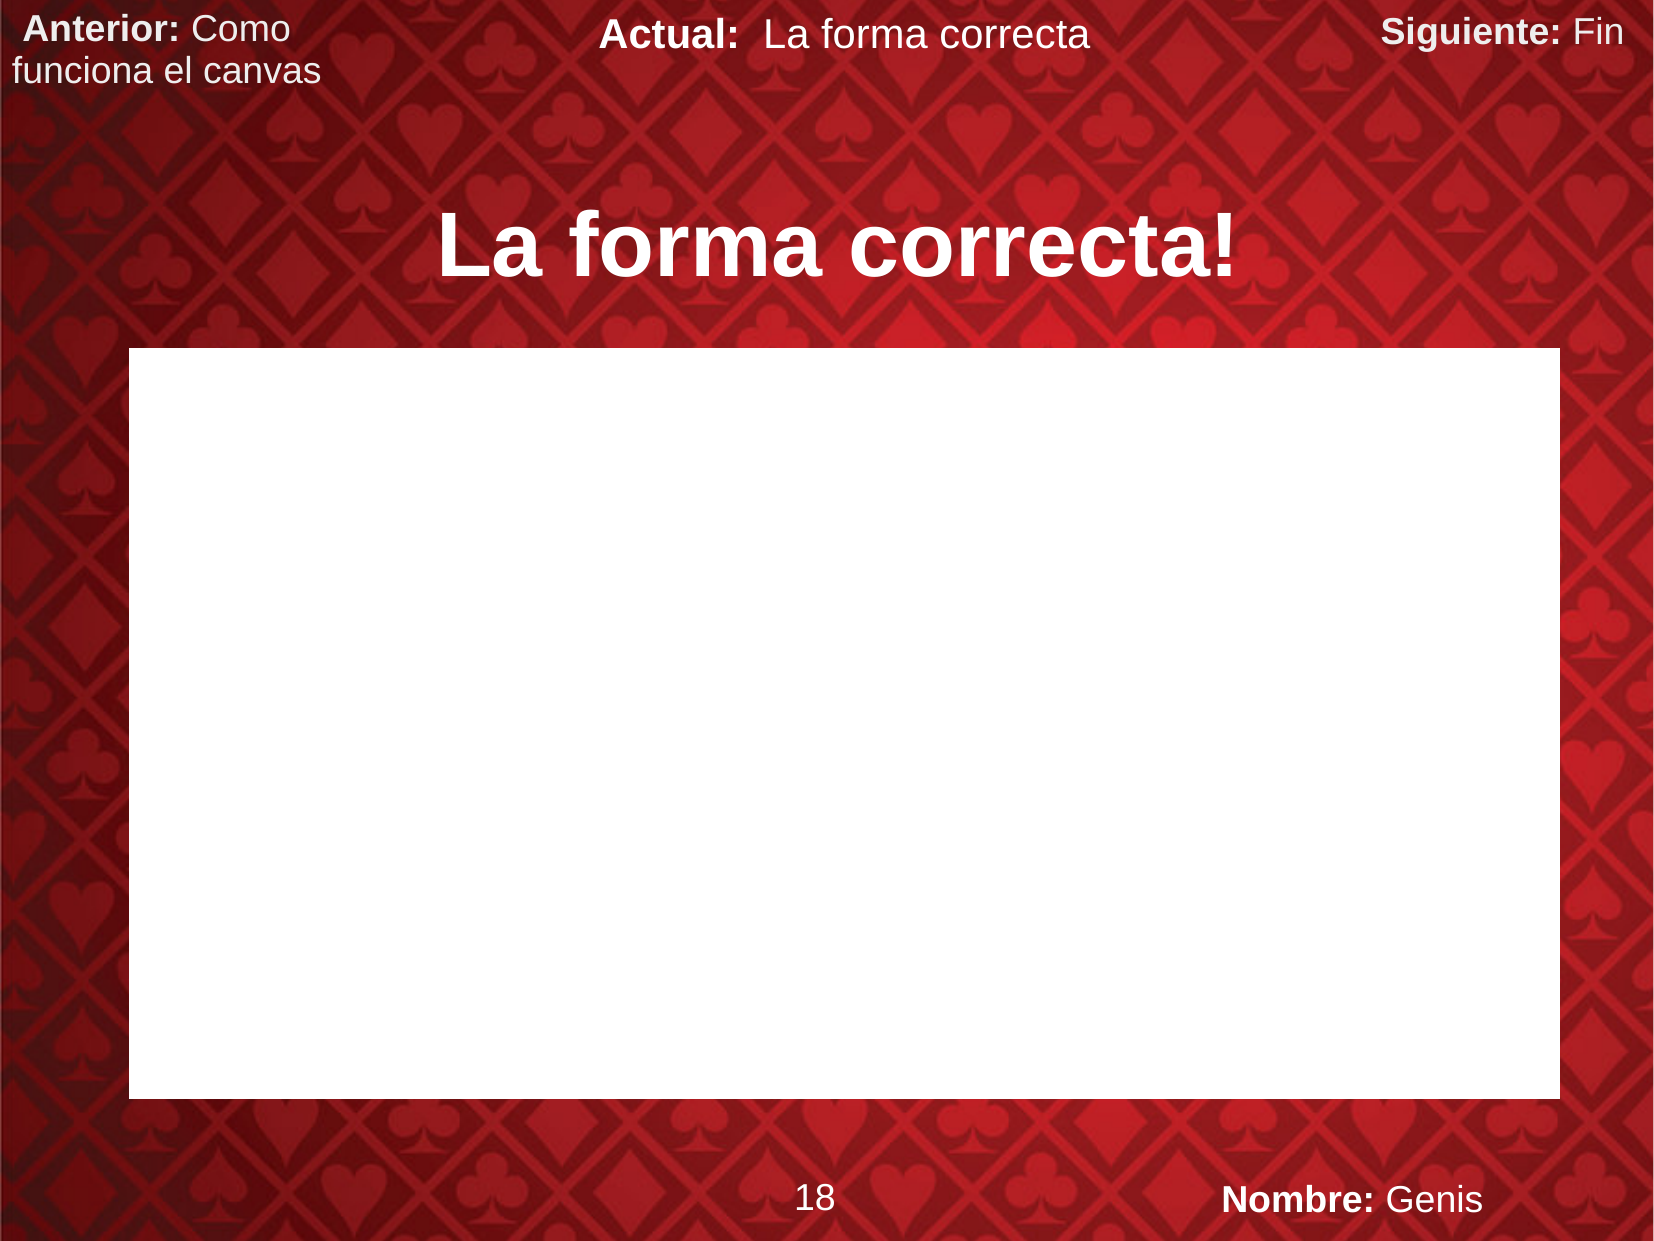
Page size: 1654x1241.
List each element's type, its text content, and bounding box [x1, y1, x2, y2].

text_box [129, 348, 1560, 1099]
title La forma correcta! [94, 141, 1583, 349]
text_box Siguiente: Fin [1370, 10, 1654, 71]
text_box 18 [531, 1169, 1099, 1227]
text_box Actual: La forma correcta [460, 3, 1229, 112]
text_box Anterior: Como funciona el canvas [11, 7, 426, 92]
text_box Nombre: Genis [1098, 1171, 1607, 1241]
picture [0, 0, 1654, 1241]
